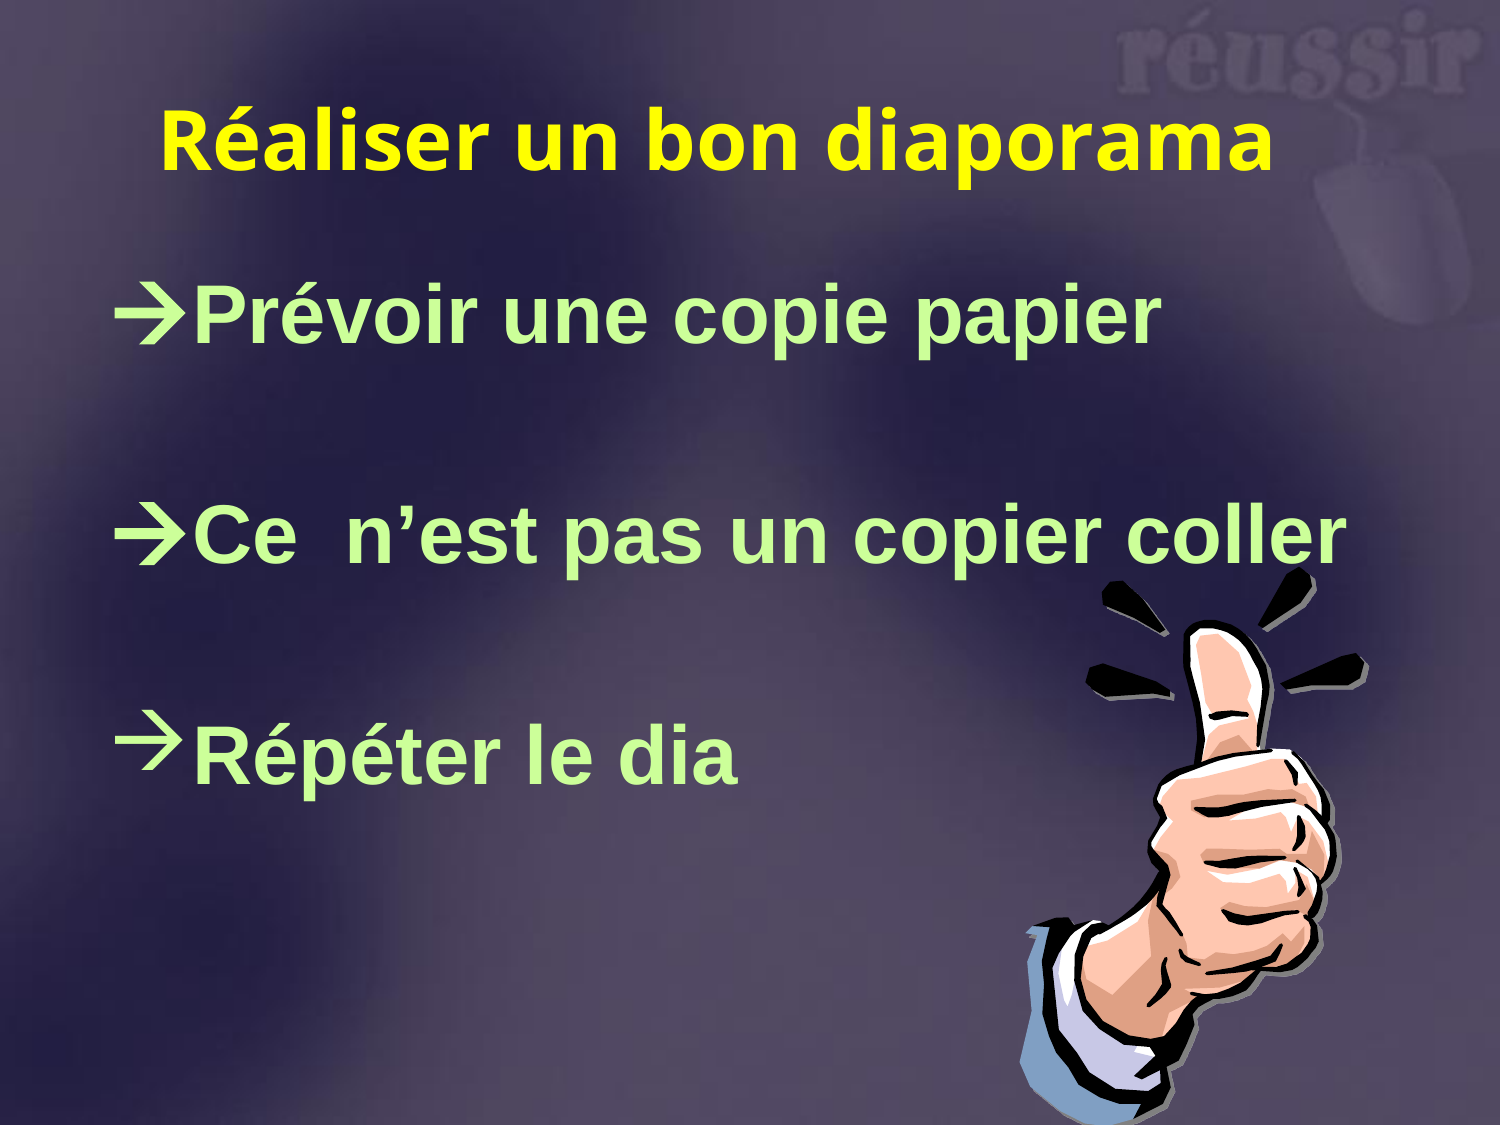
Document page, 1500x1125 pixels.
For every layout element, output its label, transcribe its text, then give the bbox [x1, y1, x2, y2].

text_box Prévoir une copie papier Ce n’est pas un copier coller Répéter le dia [93, 152, 1436, 917]
text_box Réaliser un bon diaporama [58, 37, 1376, 238]
picture [0, 0, 1500, 1125]
